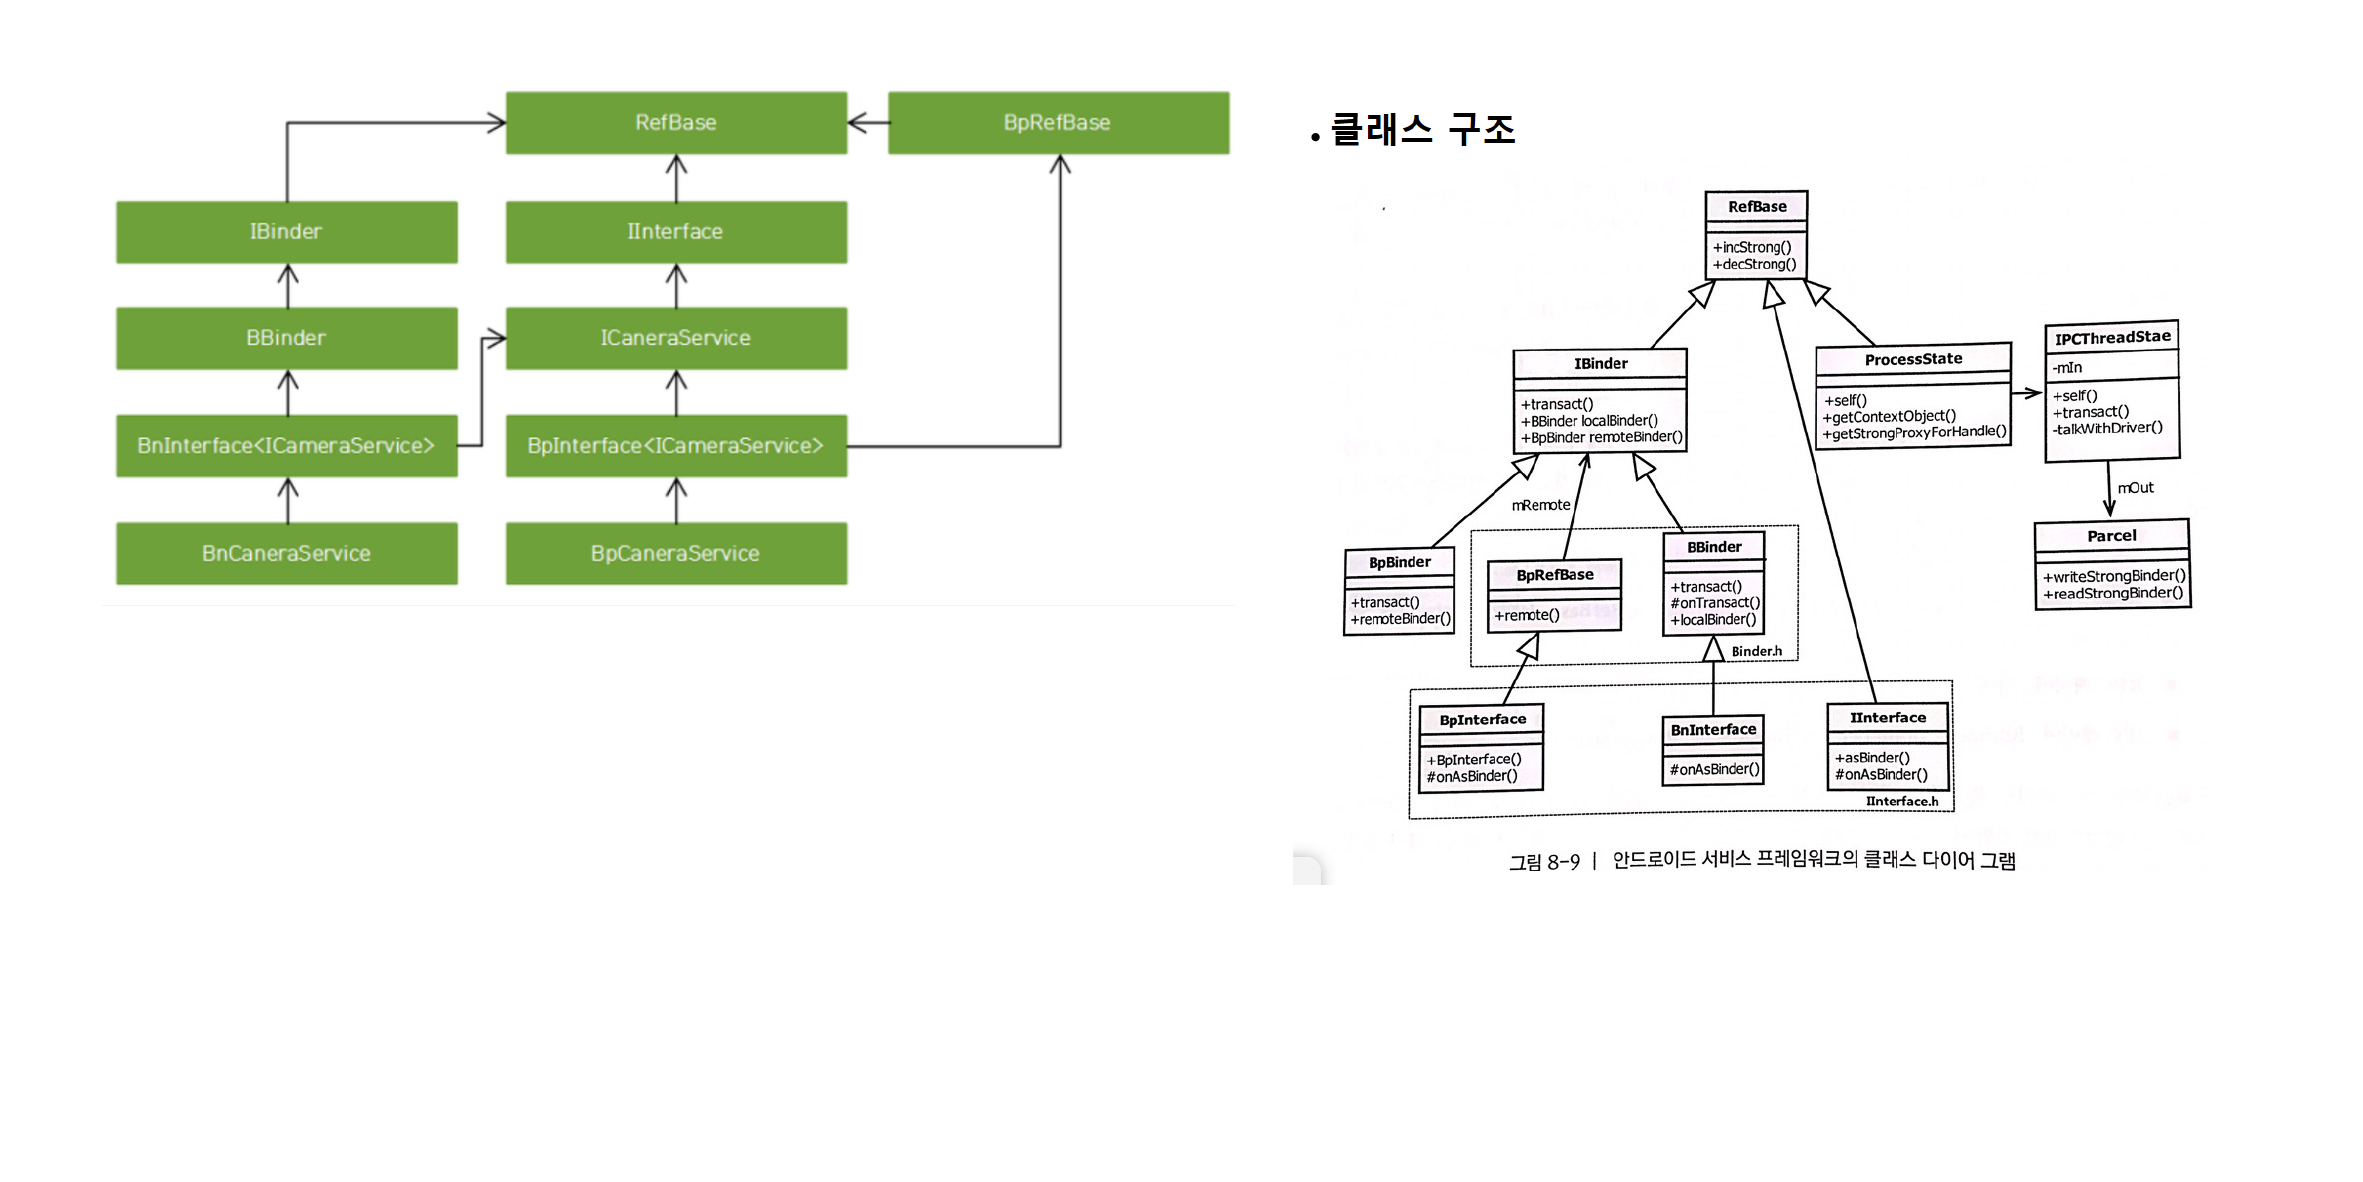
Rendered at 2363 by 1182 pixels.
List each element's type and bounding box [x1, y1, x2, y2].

picture [102, 81, 1235, 606]
picture [1293, 104, 2259, 885]
